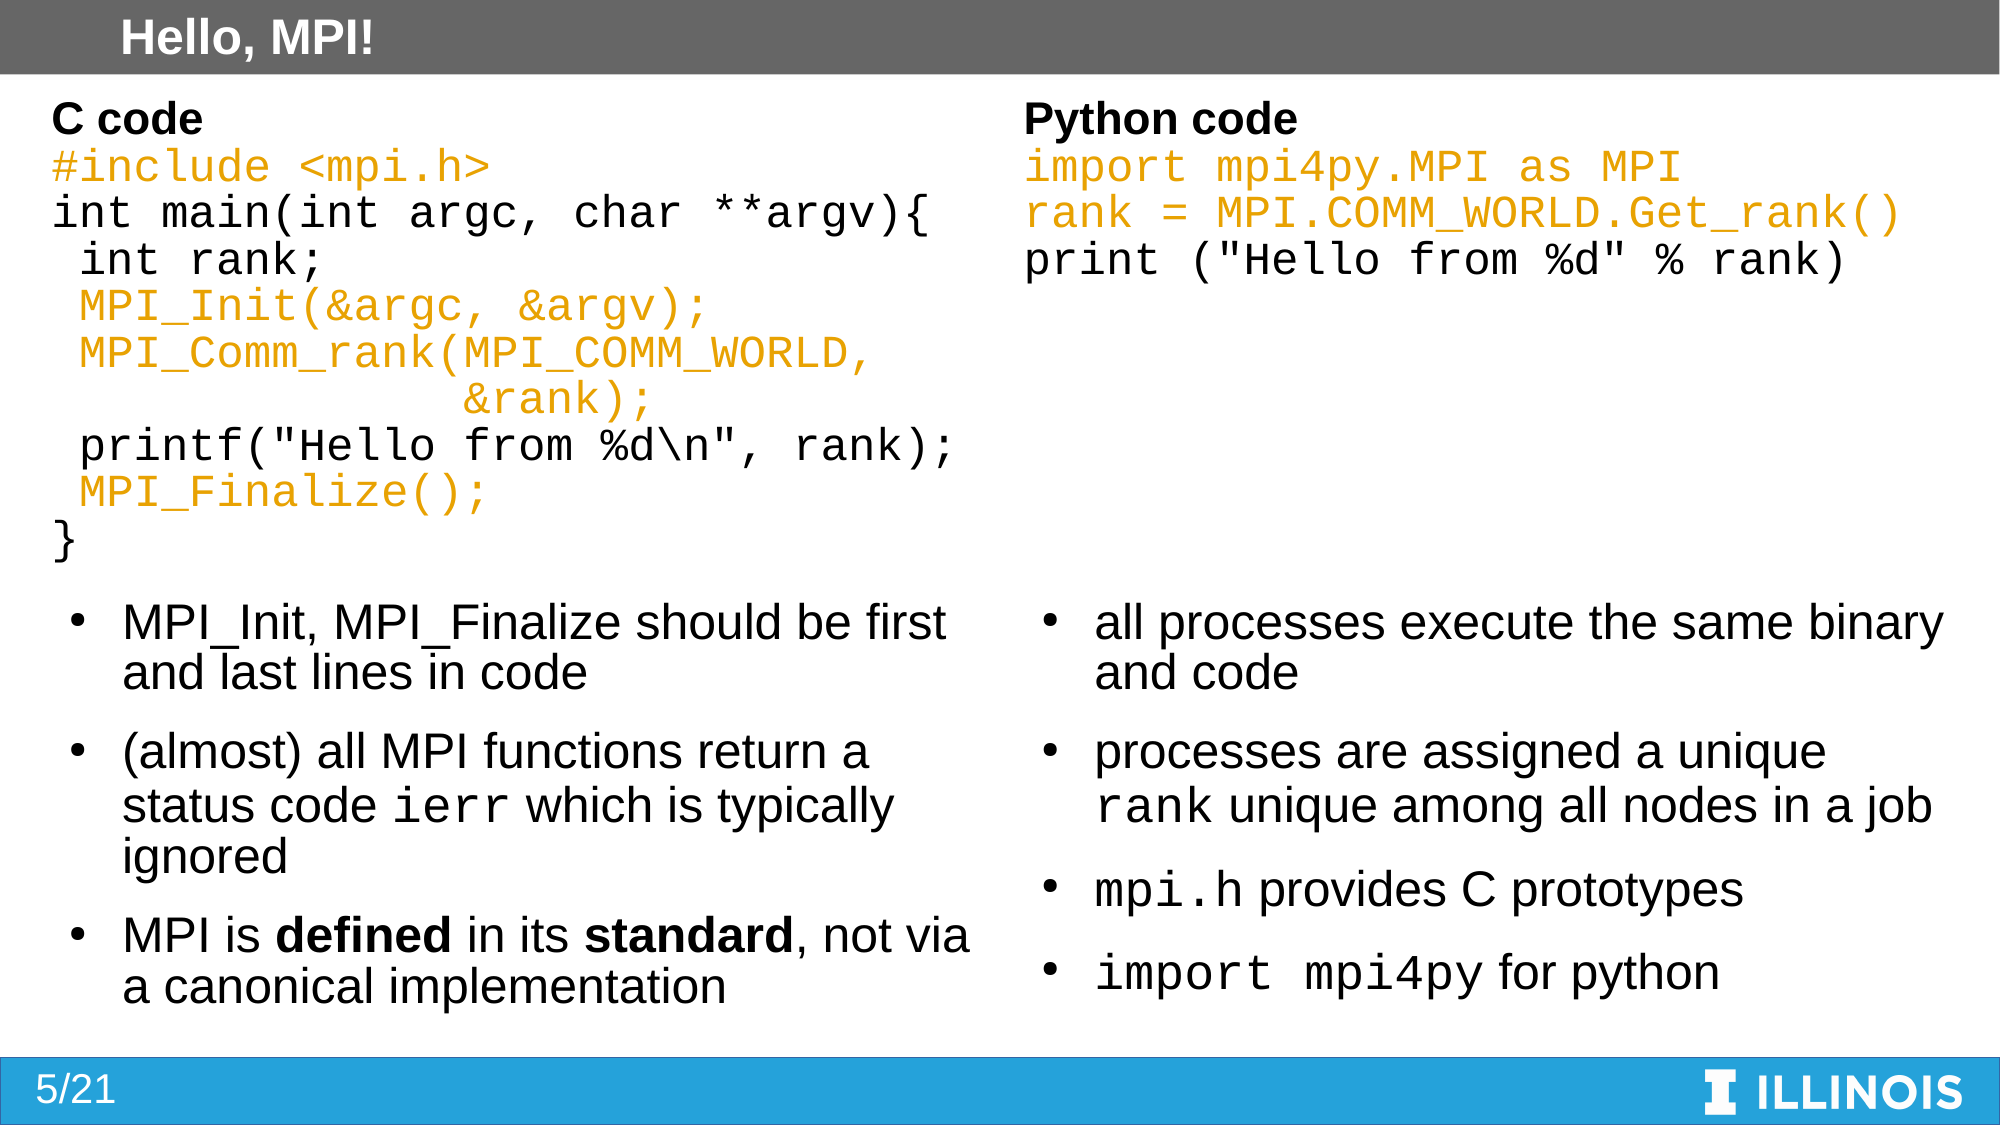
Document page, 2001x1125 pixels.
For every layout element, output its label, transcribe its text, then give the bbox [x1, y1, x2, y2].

list C code #include <mpi.h> int main(int argc, char **argv){ int rank; MPI_Init(&argc, &argv); MPI_Comm_rank(MPI_COMM_WORLD, &rank); printf("Hello from %d\n", rank); MPI_Finalize(); } [51, 97, 978, 584]
list MPI_Init, MPI_Finalize should be first and last lines in code (almost) all MPI functions return a status code ierr which is typically ignored MPI is defined in its standard, not via a canonical implementation [51, 599, 978, 1057]
picture [1705, 1069, 1962, 1115]
title Hello, MPI! [0, 0, 2000, 75]
list all processes execute the same binary and code processes are assigned a unique rank unique among all nodes in a job mpi.h provides C prototypes import mpi4py for python [1023, 599, 1950, 1057]
list Python code import mpi4py.MPI as MPI rank = MPI.COMM_WORLD.Get_rank() print ("Hello from %d" % rank) [1023, 97, 1950, 556]
